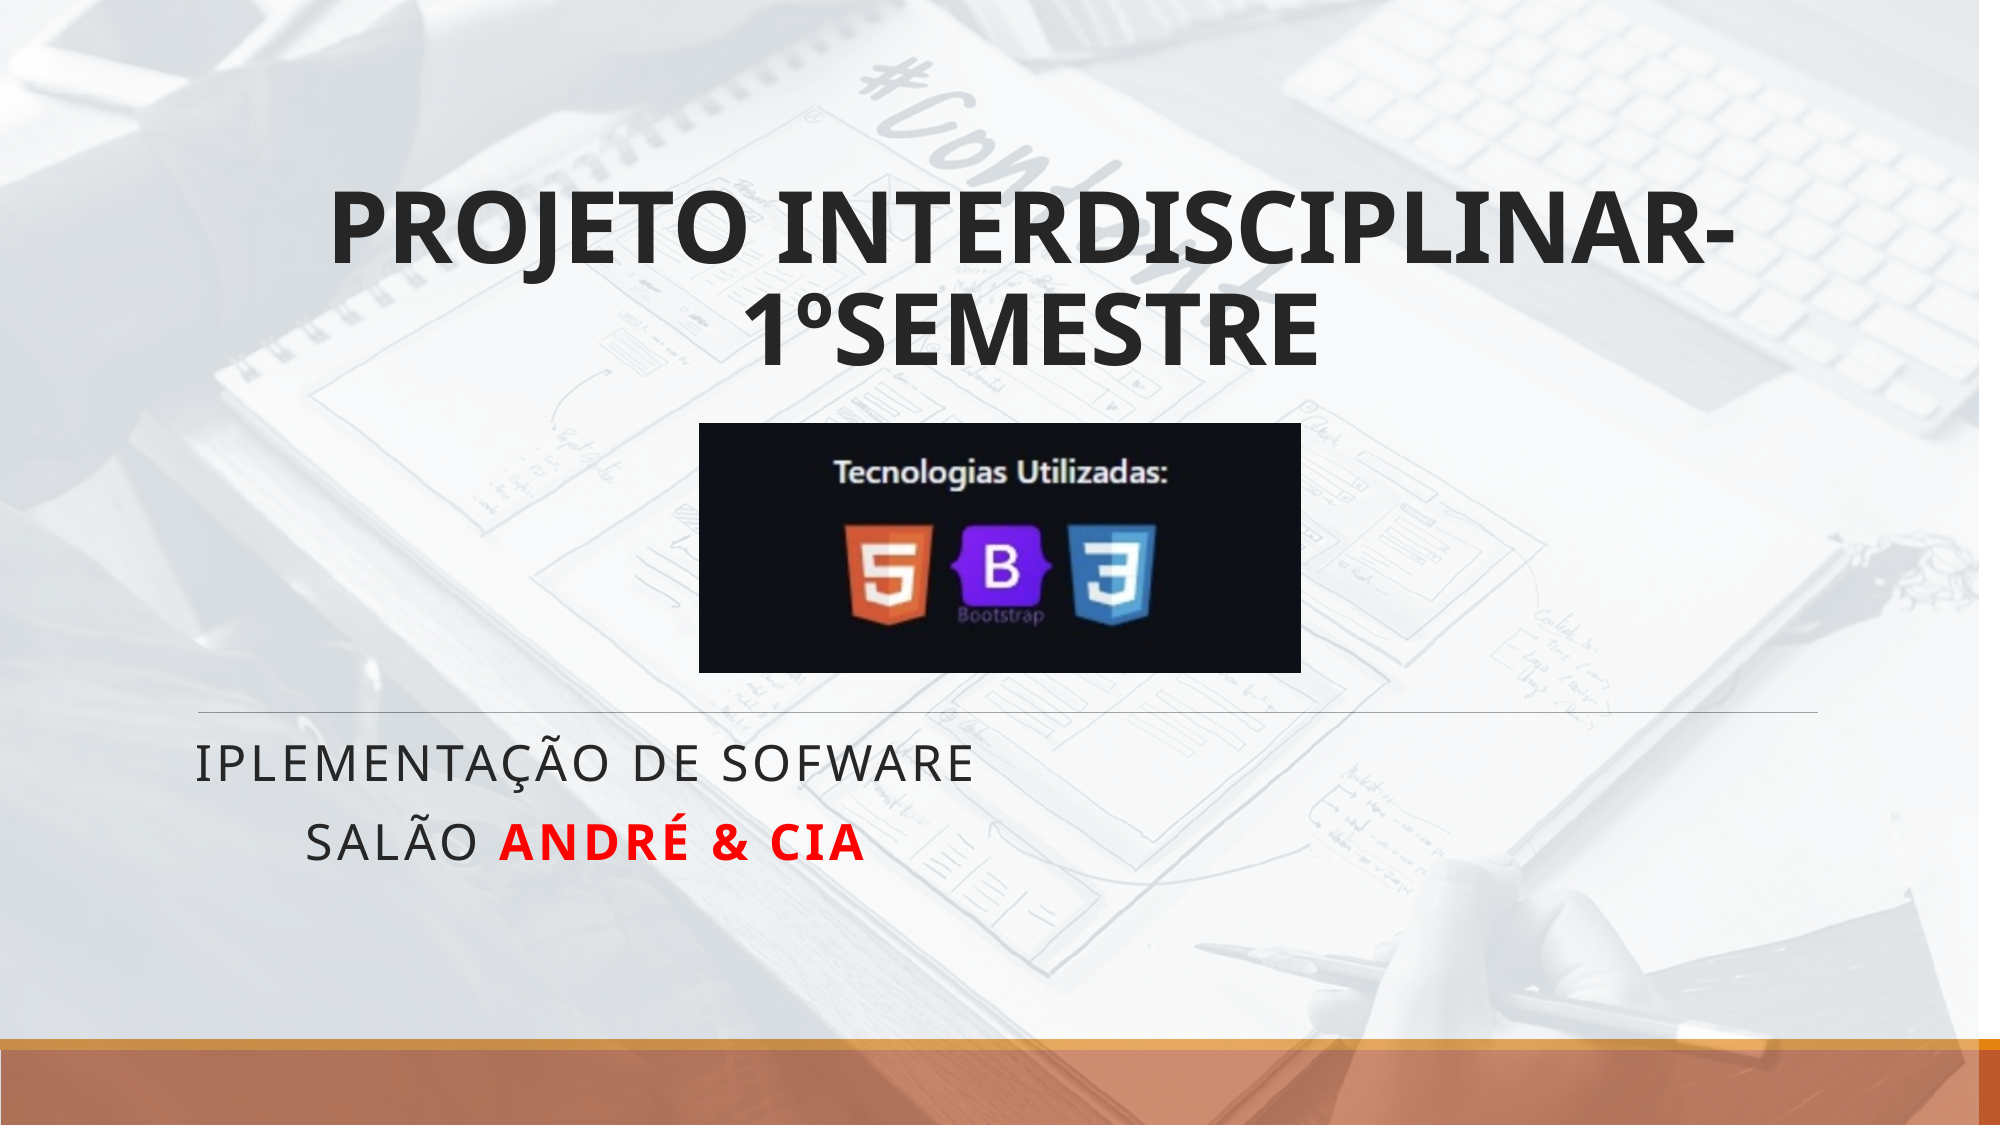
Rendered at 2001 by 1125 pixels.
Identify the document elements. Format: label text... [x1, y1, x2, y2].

title PROJETO INTERDISCIPLINAR-1ºSEMESTRE [180, 124, 1882, 393]
subtitle IPLEMENTAÇÃO DE SOFWARE SALÃO ANDRÉ & CIA [180, 730, 1831, 919]
picture [0, 0, 1979, 1125]
